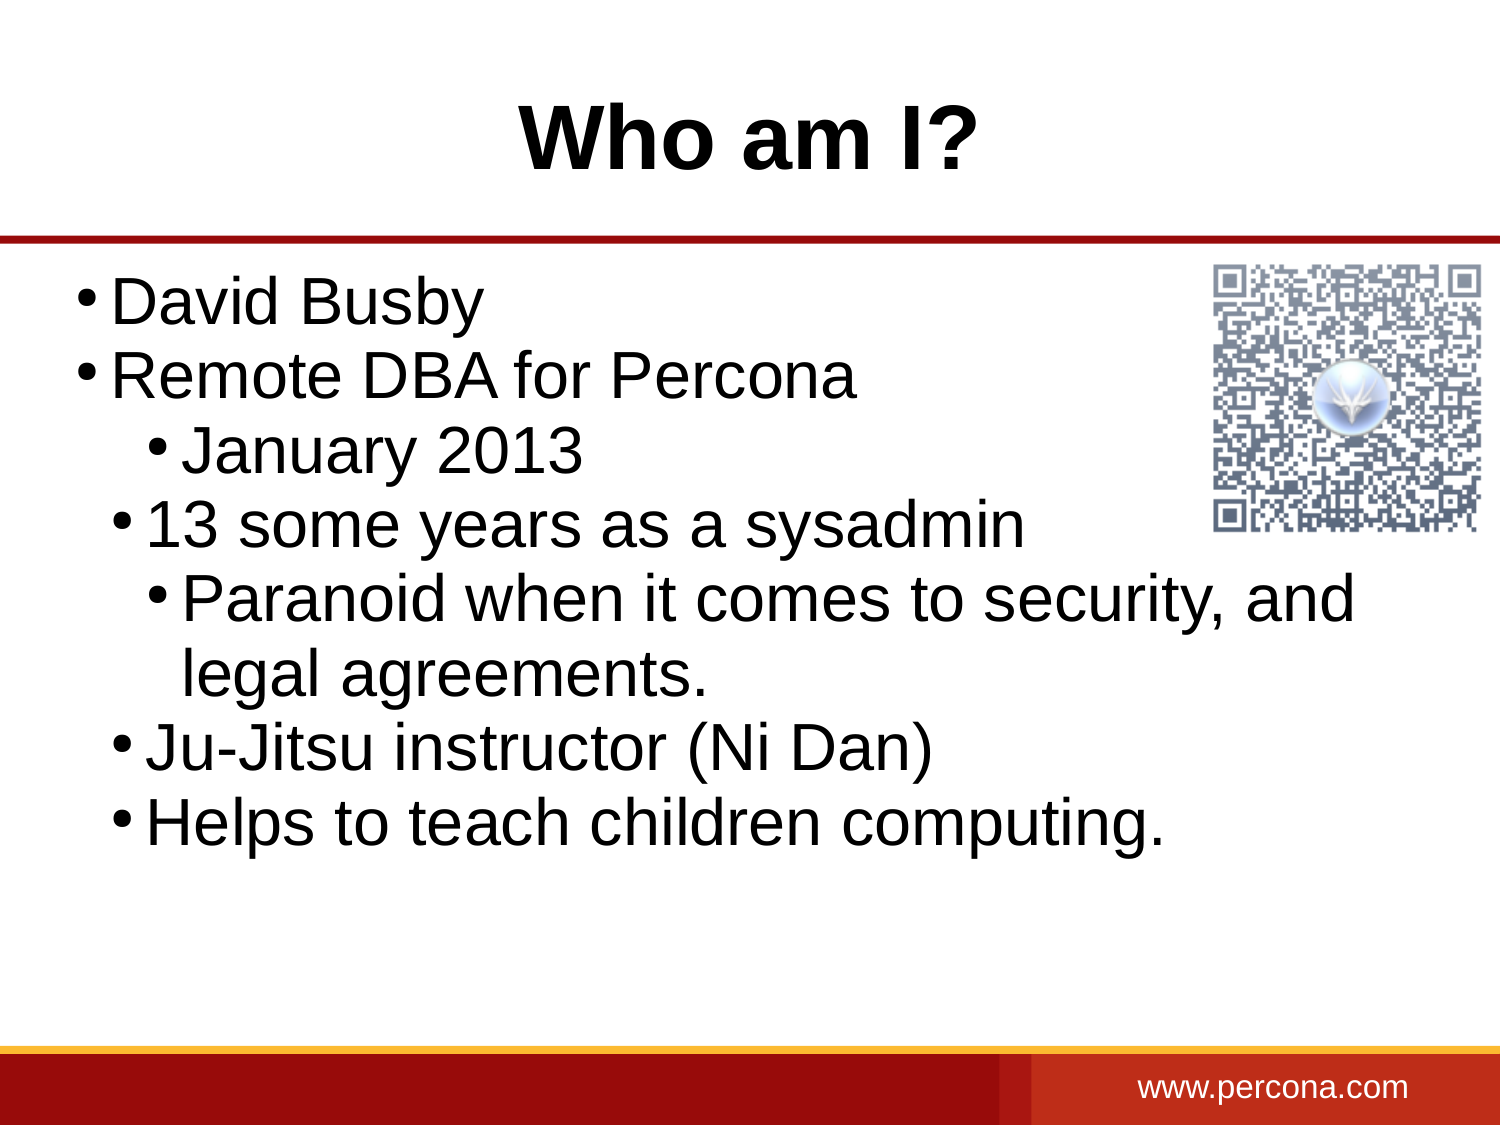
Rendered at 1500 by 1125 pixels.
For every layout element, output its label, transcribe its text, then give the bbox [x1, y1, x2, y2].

text_box [1195, 246, 1500, 552]
text_box David Busby Remote DBA for Percona January 2013 13 some years as a sysadmin Paranoid when it comes to security, and legal agreements. Ju-Jitsu instructor (Ni Dan) Helps to teach children computing. [75, 260, 1425, 1003]
text_box Who am I? [75, 44, 1425, 233]
